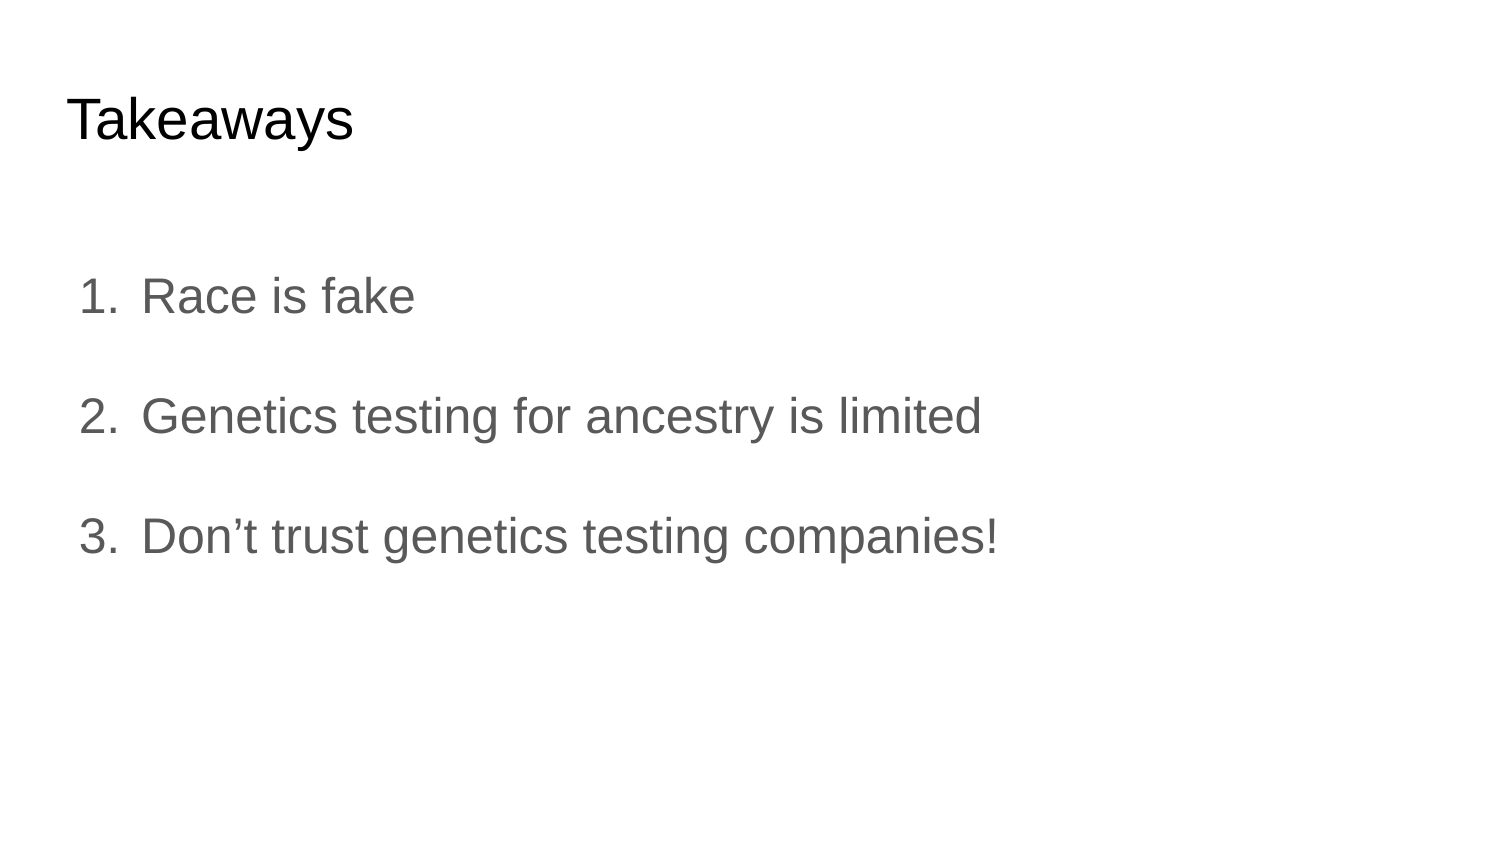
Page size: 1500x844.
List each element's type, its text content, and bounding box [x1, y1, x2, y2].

list Race is fake Genetics testing for ancestry is limited Don’t trust genetics testing companies! [51, 189, 1449, 750]
title Takeaways [51, 66, 1449, 161]
